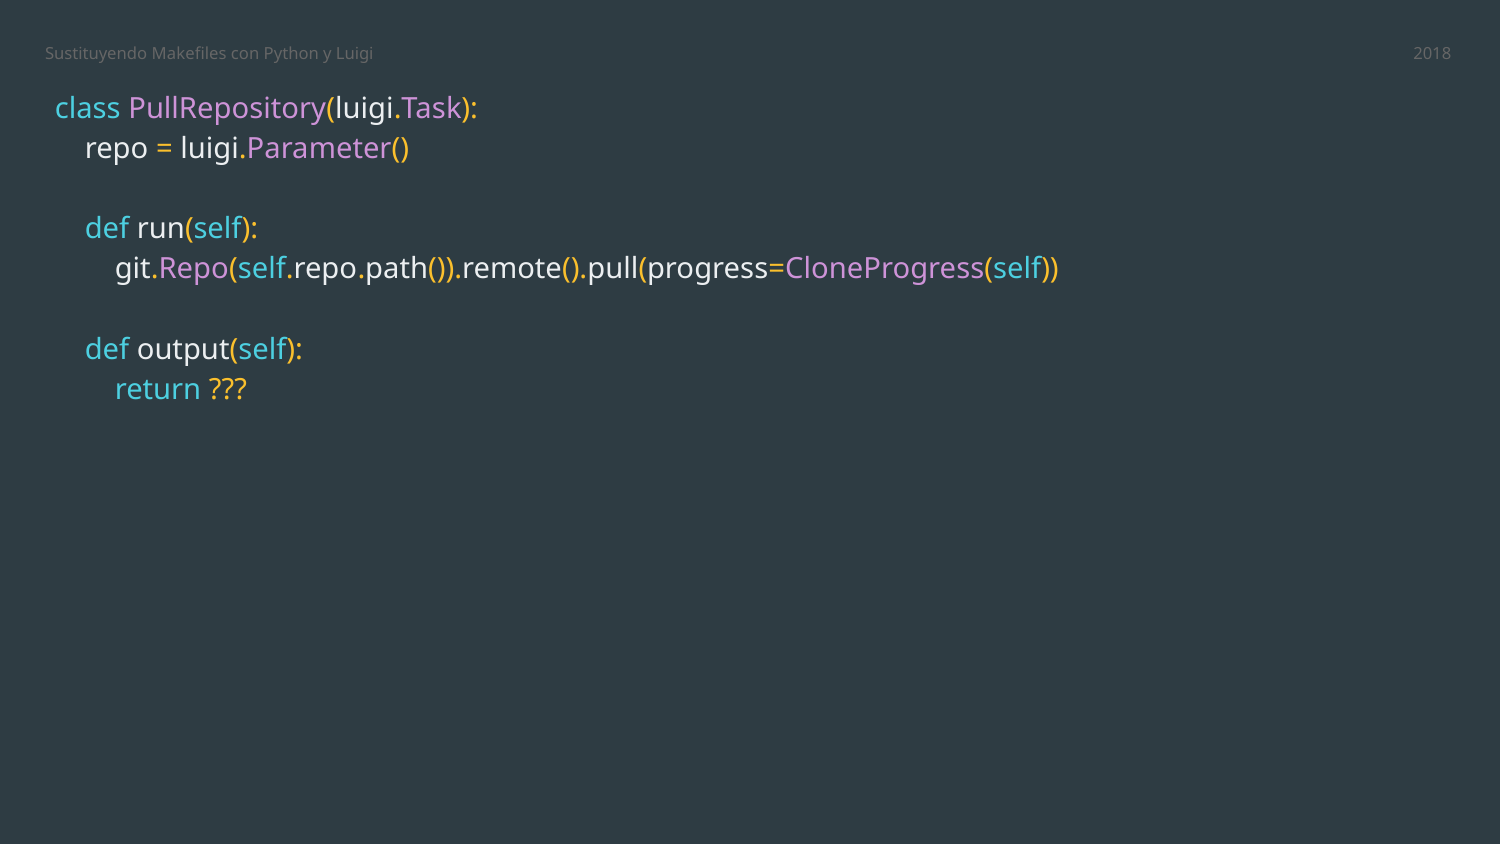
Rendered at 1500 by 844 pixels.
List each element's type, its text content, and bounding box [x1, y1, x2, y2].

list class PullRepository(luigi.Task): repo = luigi.Parameter() def run(self): git.Repo(self.repo.path()).remote().pull(progress=CloneProgress(self)) def output(self): return ??? [39, 69, 1465, 562]
